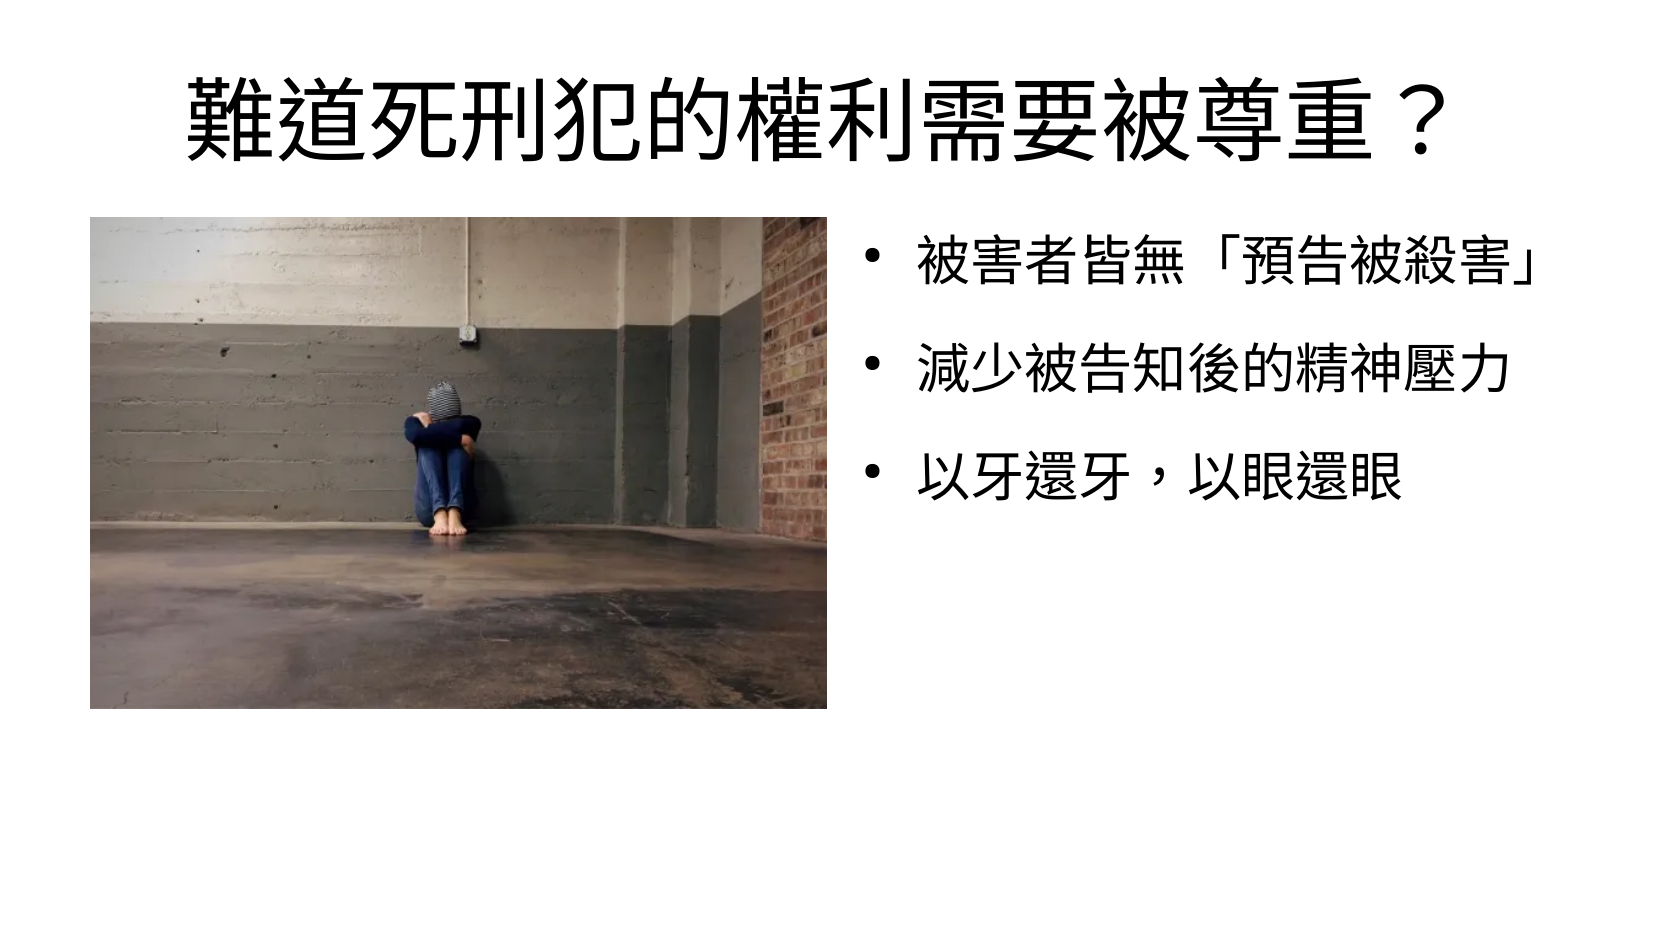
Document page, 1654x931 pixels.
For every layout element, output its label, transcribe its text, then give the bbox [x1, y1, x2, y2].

list 被害者皆無「預告被殺害」 減少被告知後的精神壓力 以牙還牙，以眼還眼 [845, 217, 1572, 758]
title 難道死刑犯的權利需要被尊重？ [82, 37, 1571, 193]
picture [90, 217, 827, 709]
